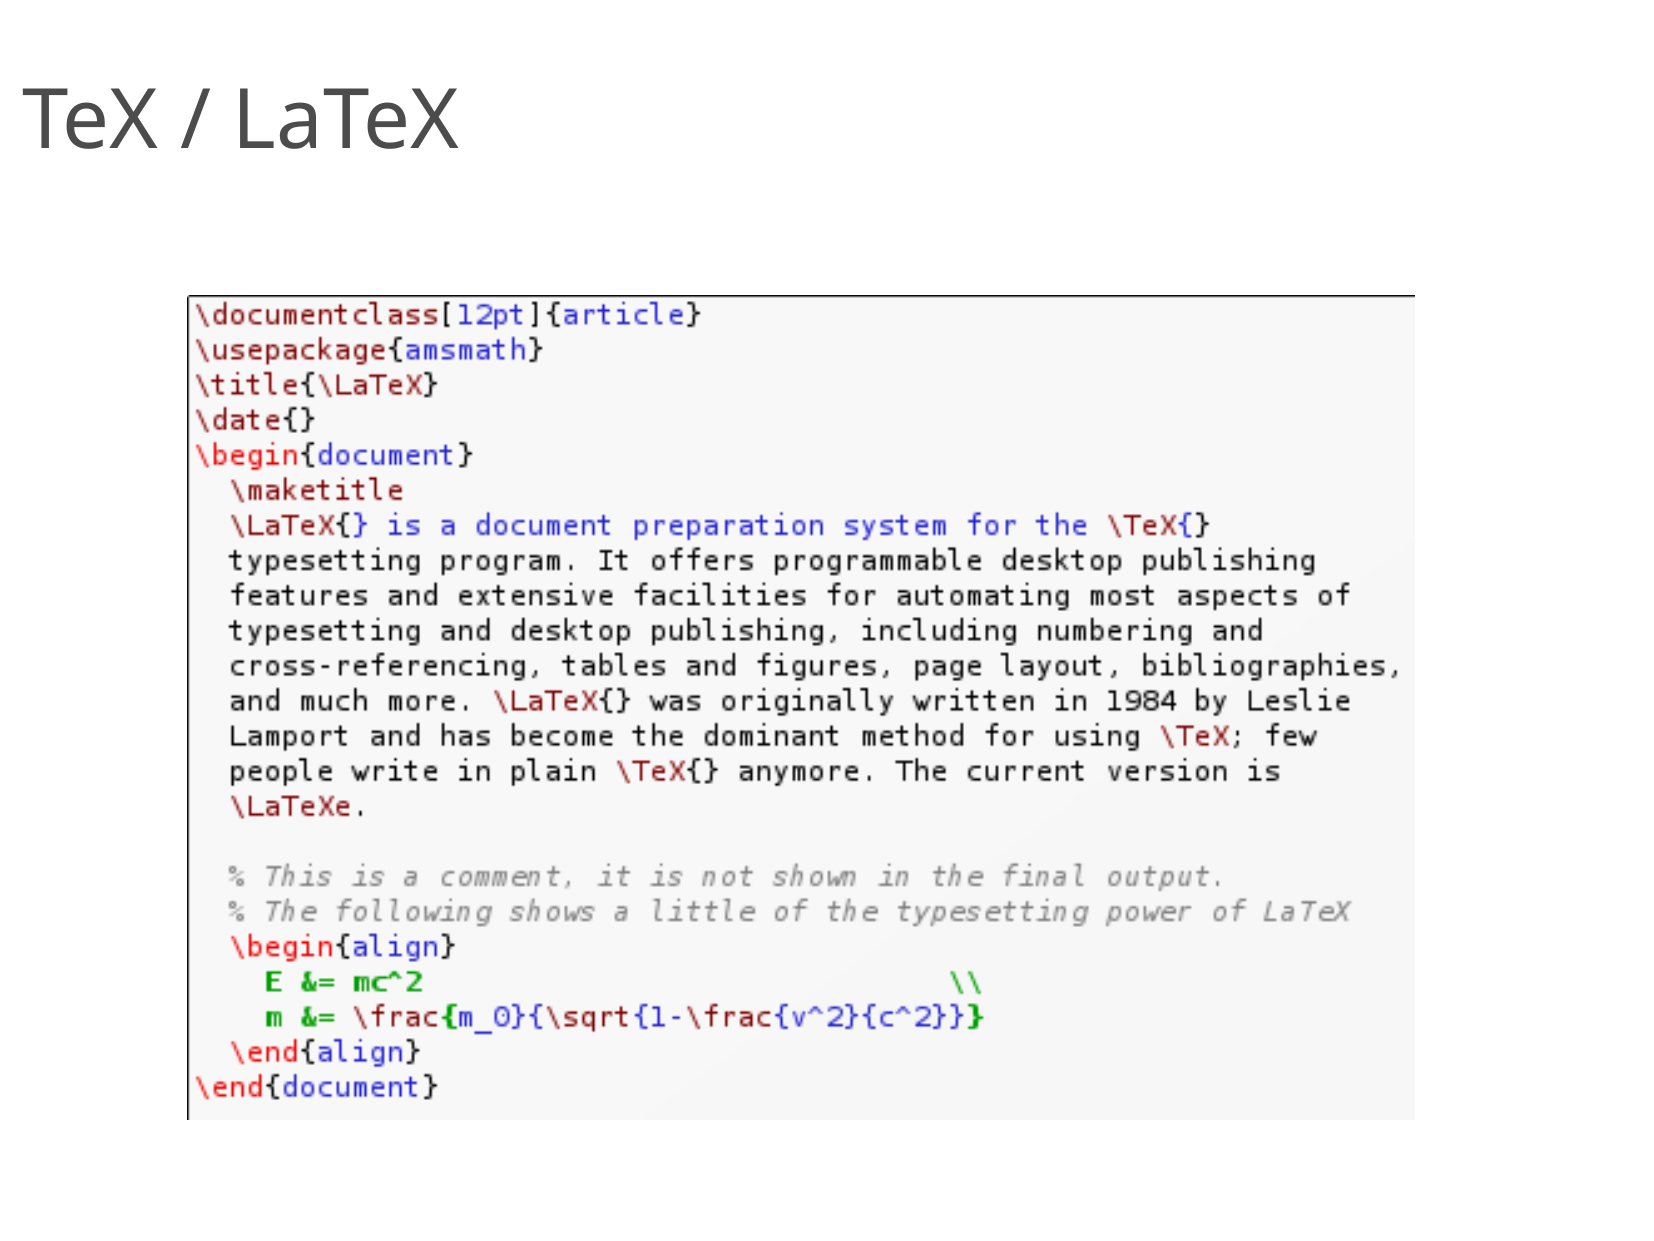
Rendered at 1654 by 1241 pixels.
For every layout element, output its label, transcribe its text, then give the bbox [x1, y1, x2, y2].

title TeX / LaTeX [22, 19, 1654, 213]
picture [187, 295, 1415, 1120]
